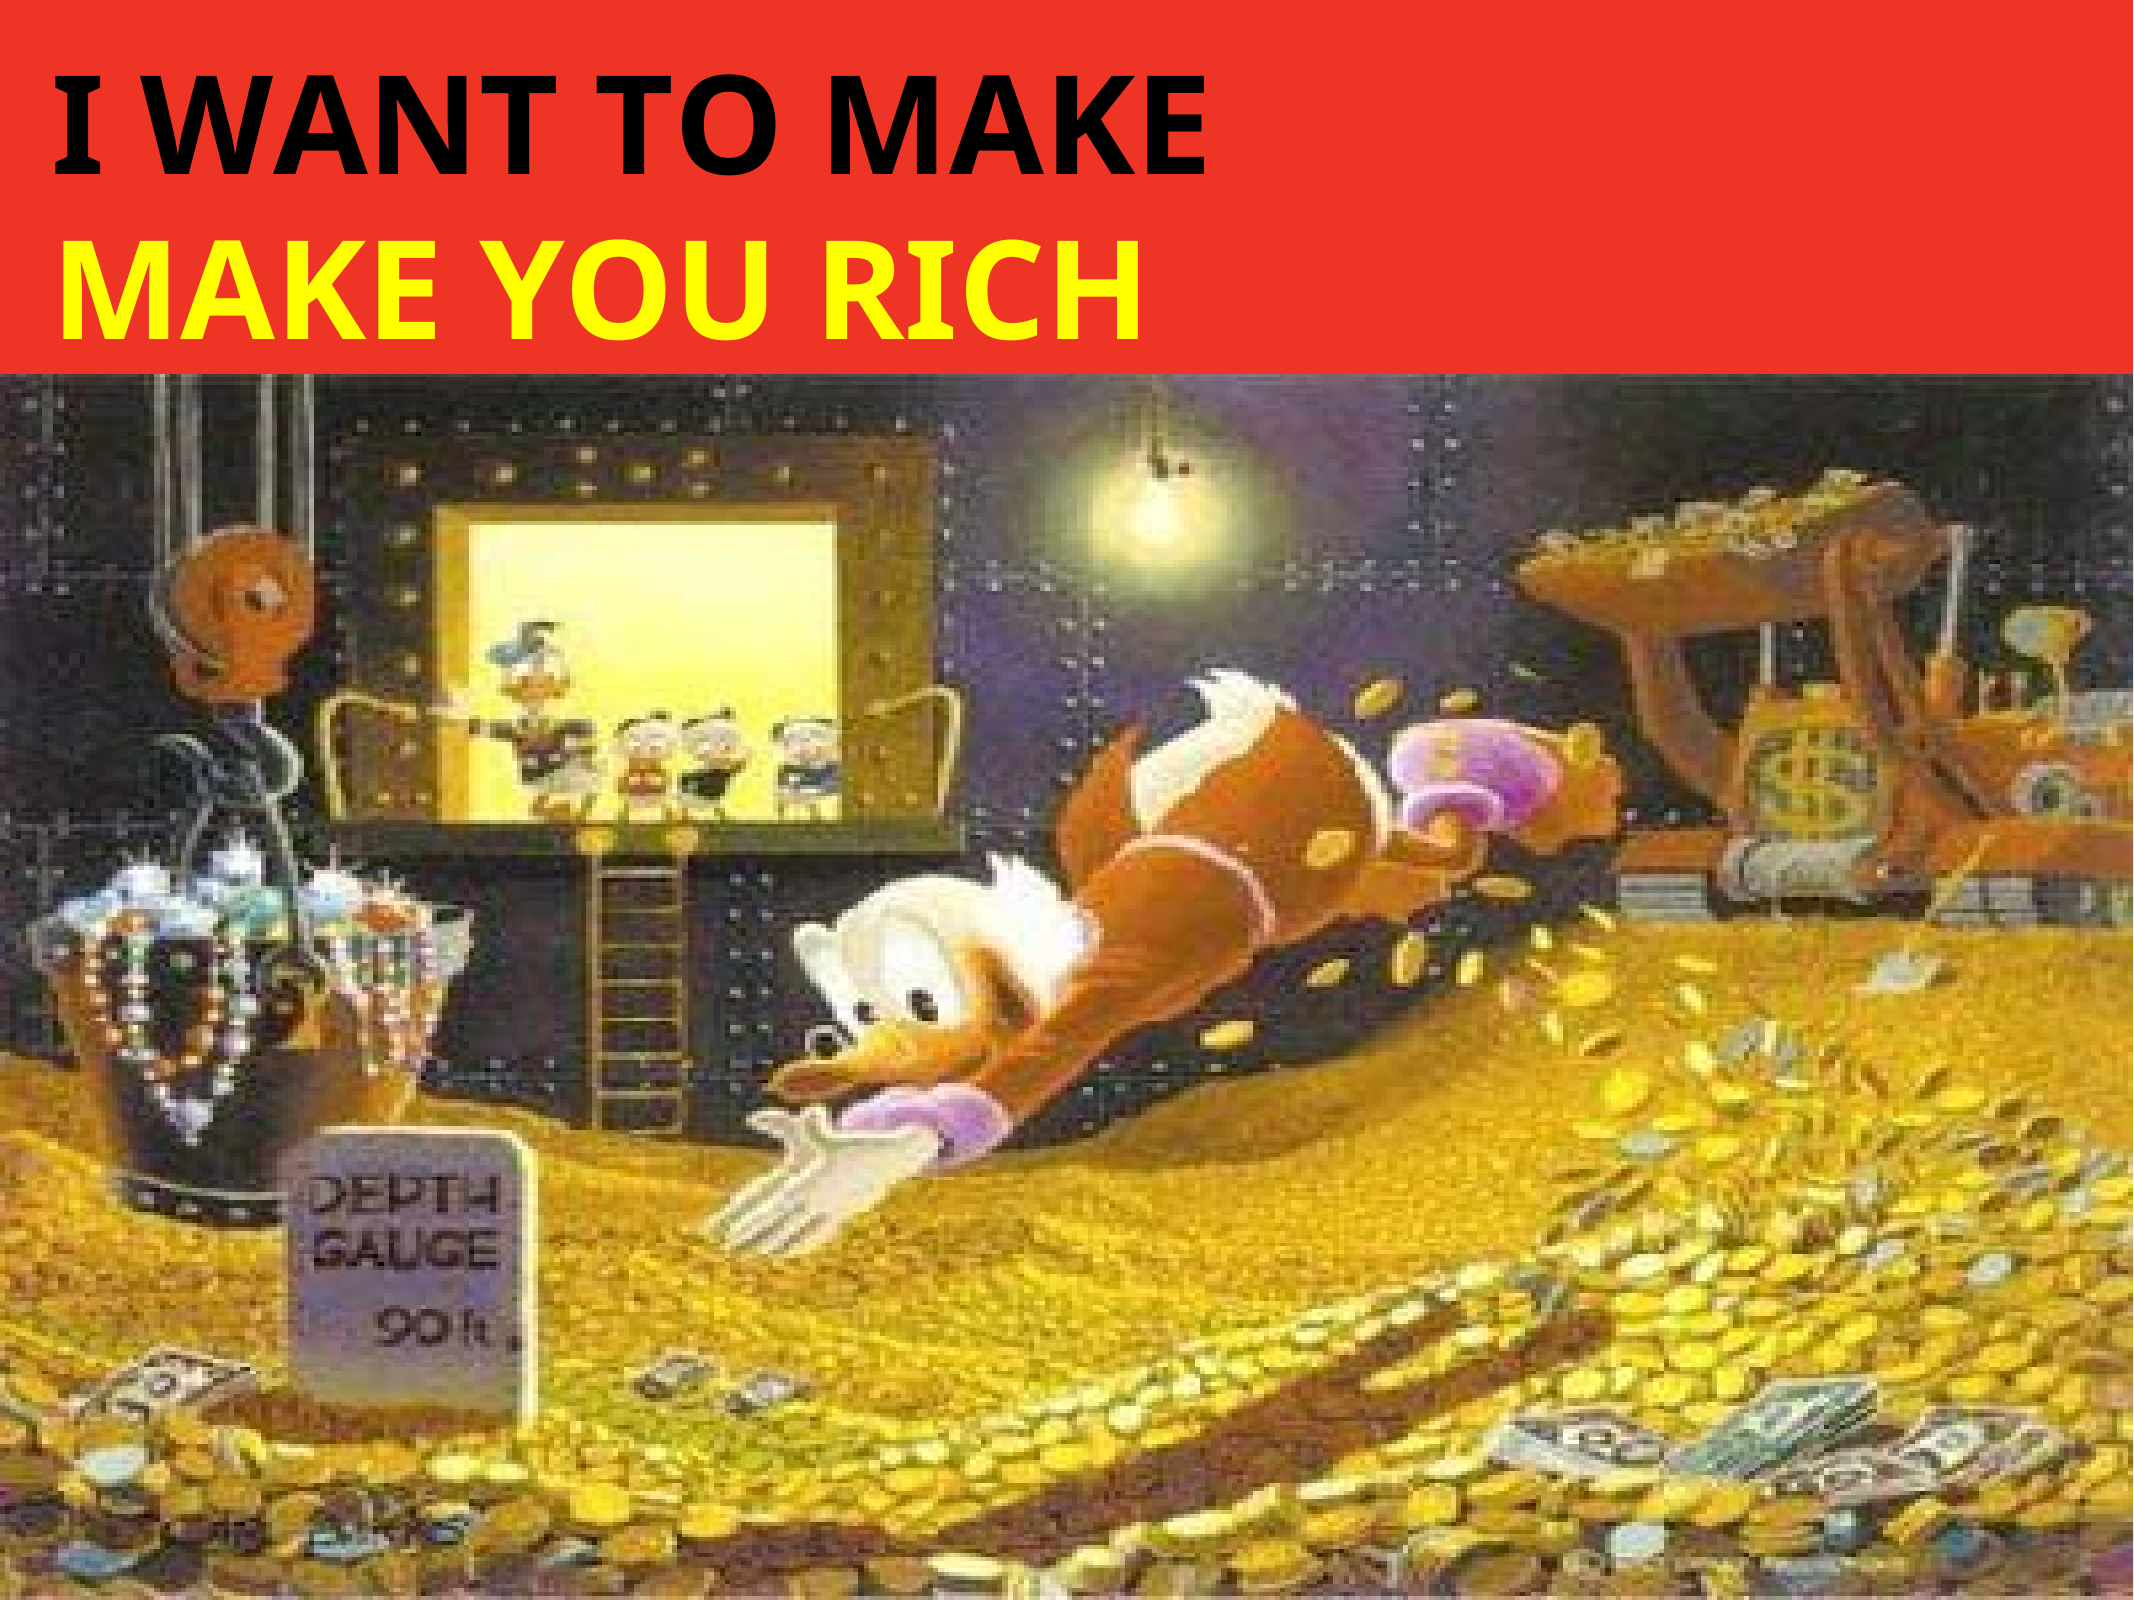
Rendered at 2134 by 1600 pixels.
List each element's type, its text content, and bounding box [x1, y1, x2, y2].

text_box I WANT TO MAKE MAKE YOU RICH [41, 37, 2134, 374]
picture [0, 374, 2134, 1600]
